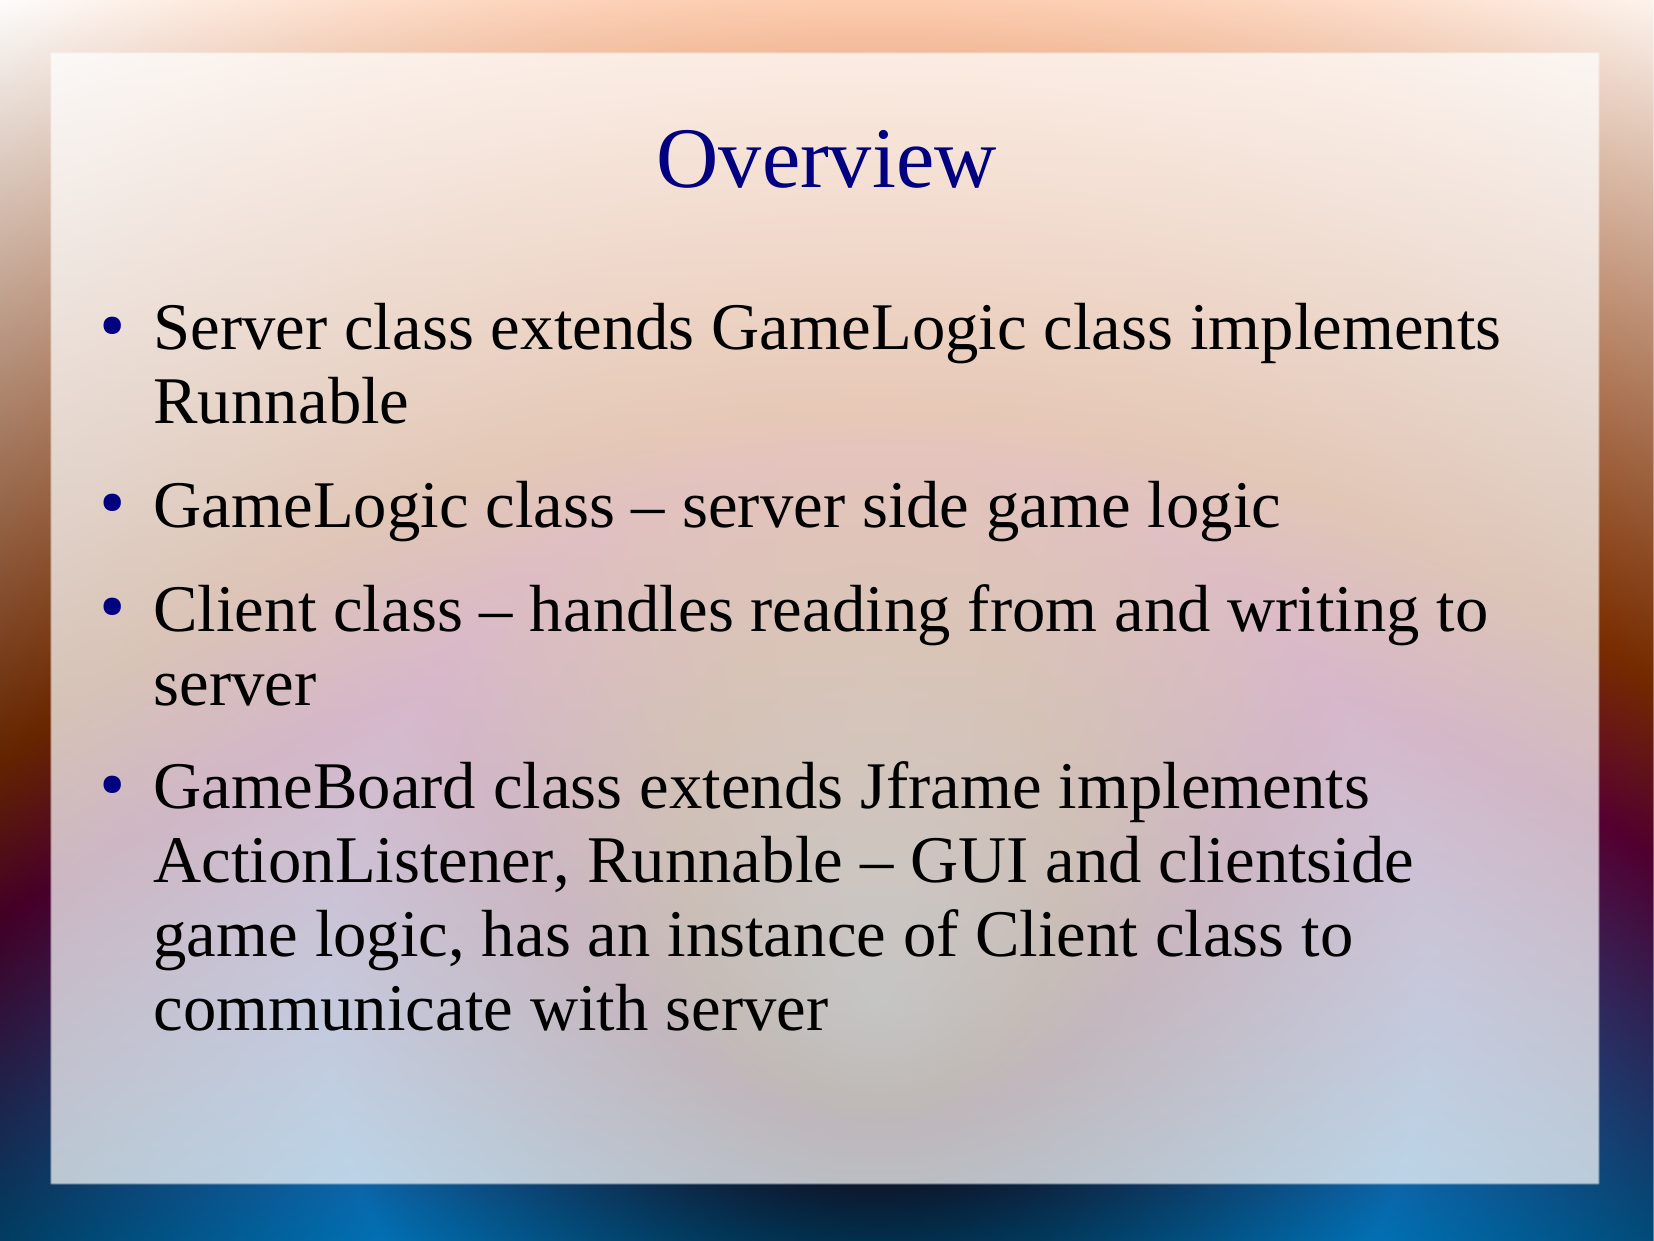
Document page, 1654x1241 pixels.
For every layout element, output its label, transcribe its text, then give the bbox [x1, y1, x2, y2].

title Overview [82, 55, 1571, 263]
picture [0, 0, 1654, 1241]
list Server class extends GameLogic class implements Runnable GameLogic class – server side game logic Client class – handles reading from and writing to server GameBoard class extends Jframe implements ActionListener, Runnable – GUI and clientside game logic, has an instance of Client class to communicate with server [82, 290, 1571, 1046]
